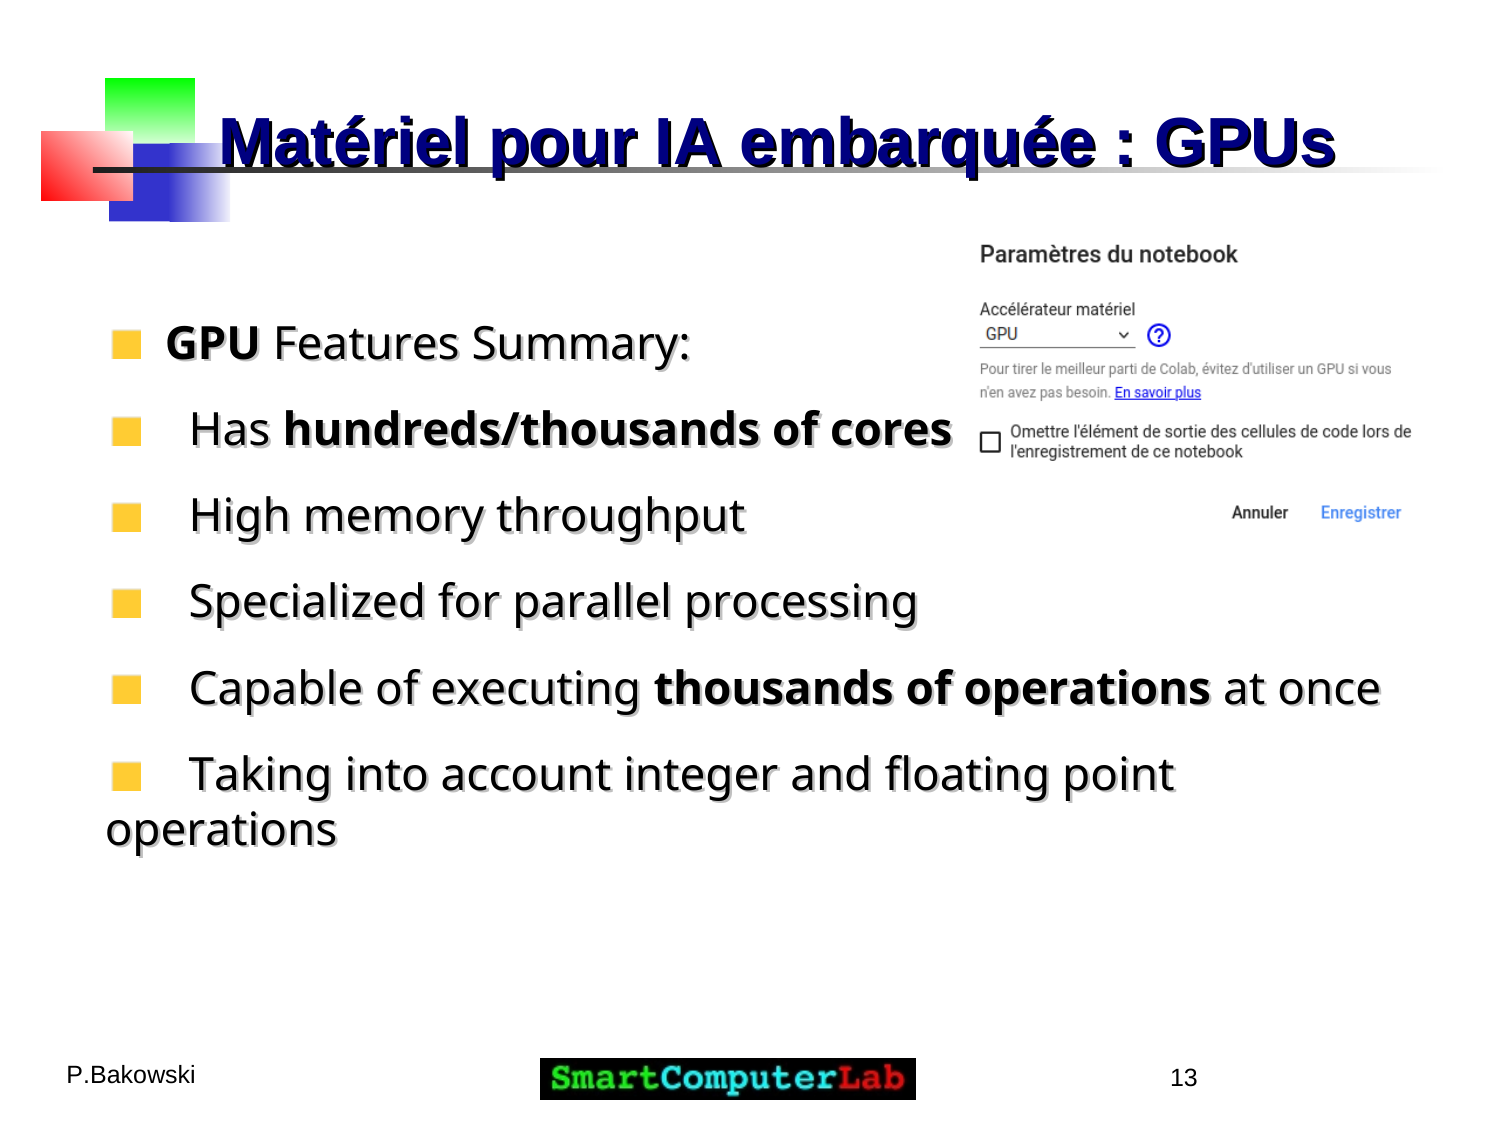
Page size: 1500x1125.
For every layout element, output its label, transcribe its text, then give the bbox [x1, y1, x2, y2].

title Matériel pour IA embarquée : GPUs [203, 90, 1456, 186]
picture [104, 495, 141, 532]
picture [104, 667, 141, 704]
picture [104, 409, 141, 446]
text_box GPU Features Summary: Has hundreds/thousands of cores High memory throughput Specialized for parallel processing Capable of executing thousands of operations at once Taking into account integer and floating point operations [90, 305, 1426, 949]
picture [104, 322, 141, 359]
picture [104, 581, 141, 618]
picture [540, 1058, 916, 1100]
picture [960, 239, 1412, 535]
picture [104, 754, 141, 791]
